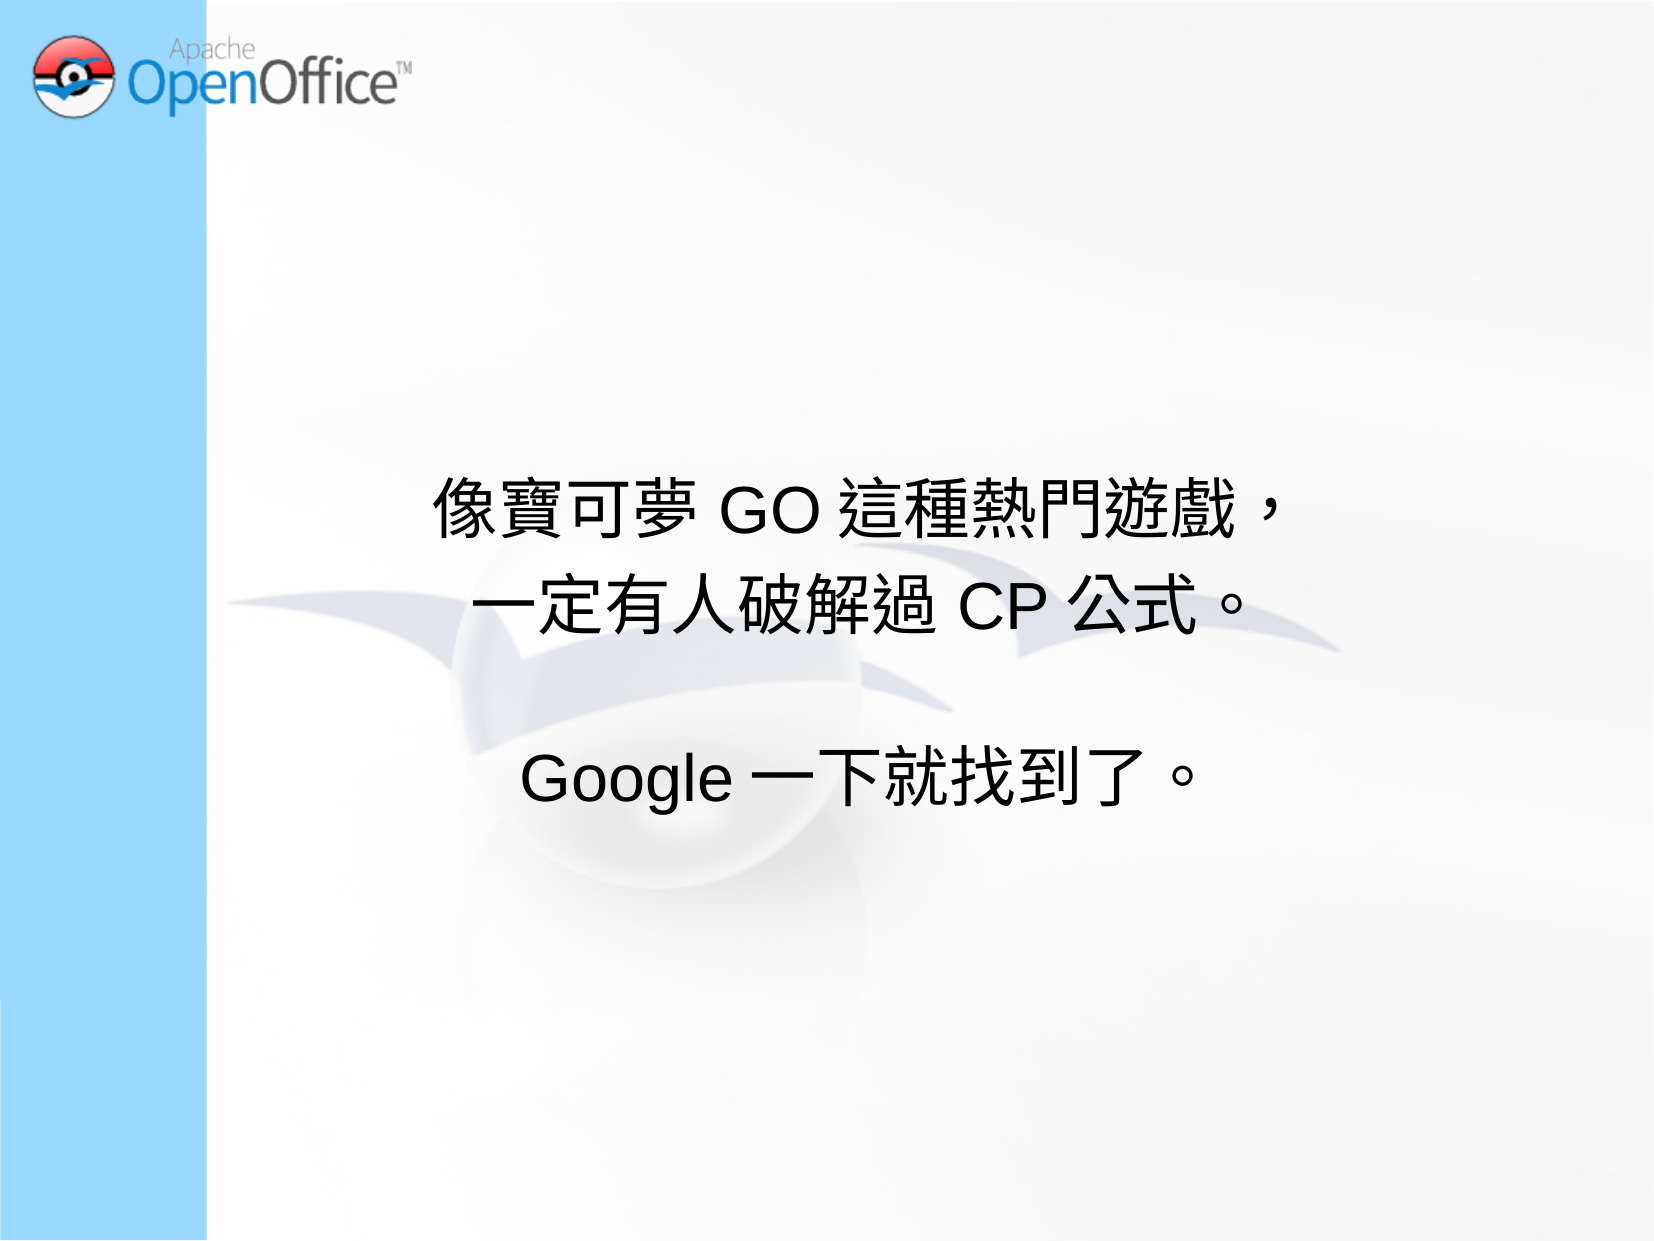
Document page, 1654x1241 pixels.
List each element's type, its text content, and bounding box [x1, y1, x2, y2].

picture [31, 2, 1654, 1241]
subtitle 像寶可夢GO這種熱門遊戲， 一定有人破解過CP公式。 Google一下就找到了。 [165, 108, 1571, 1168]
